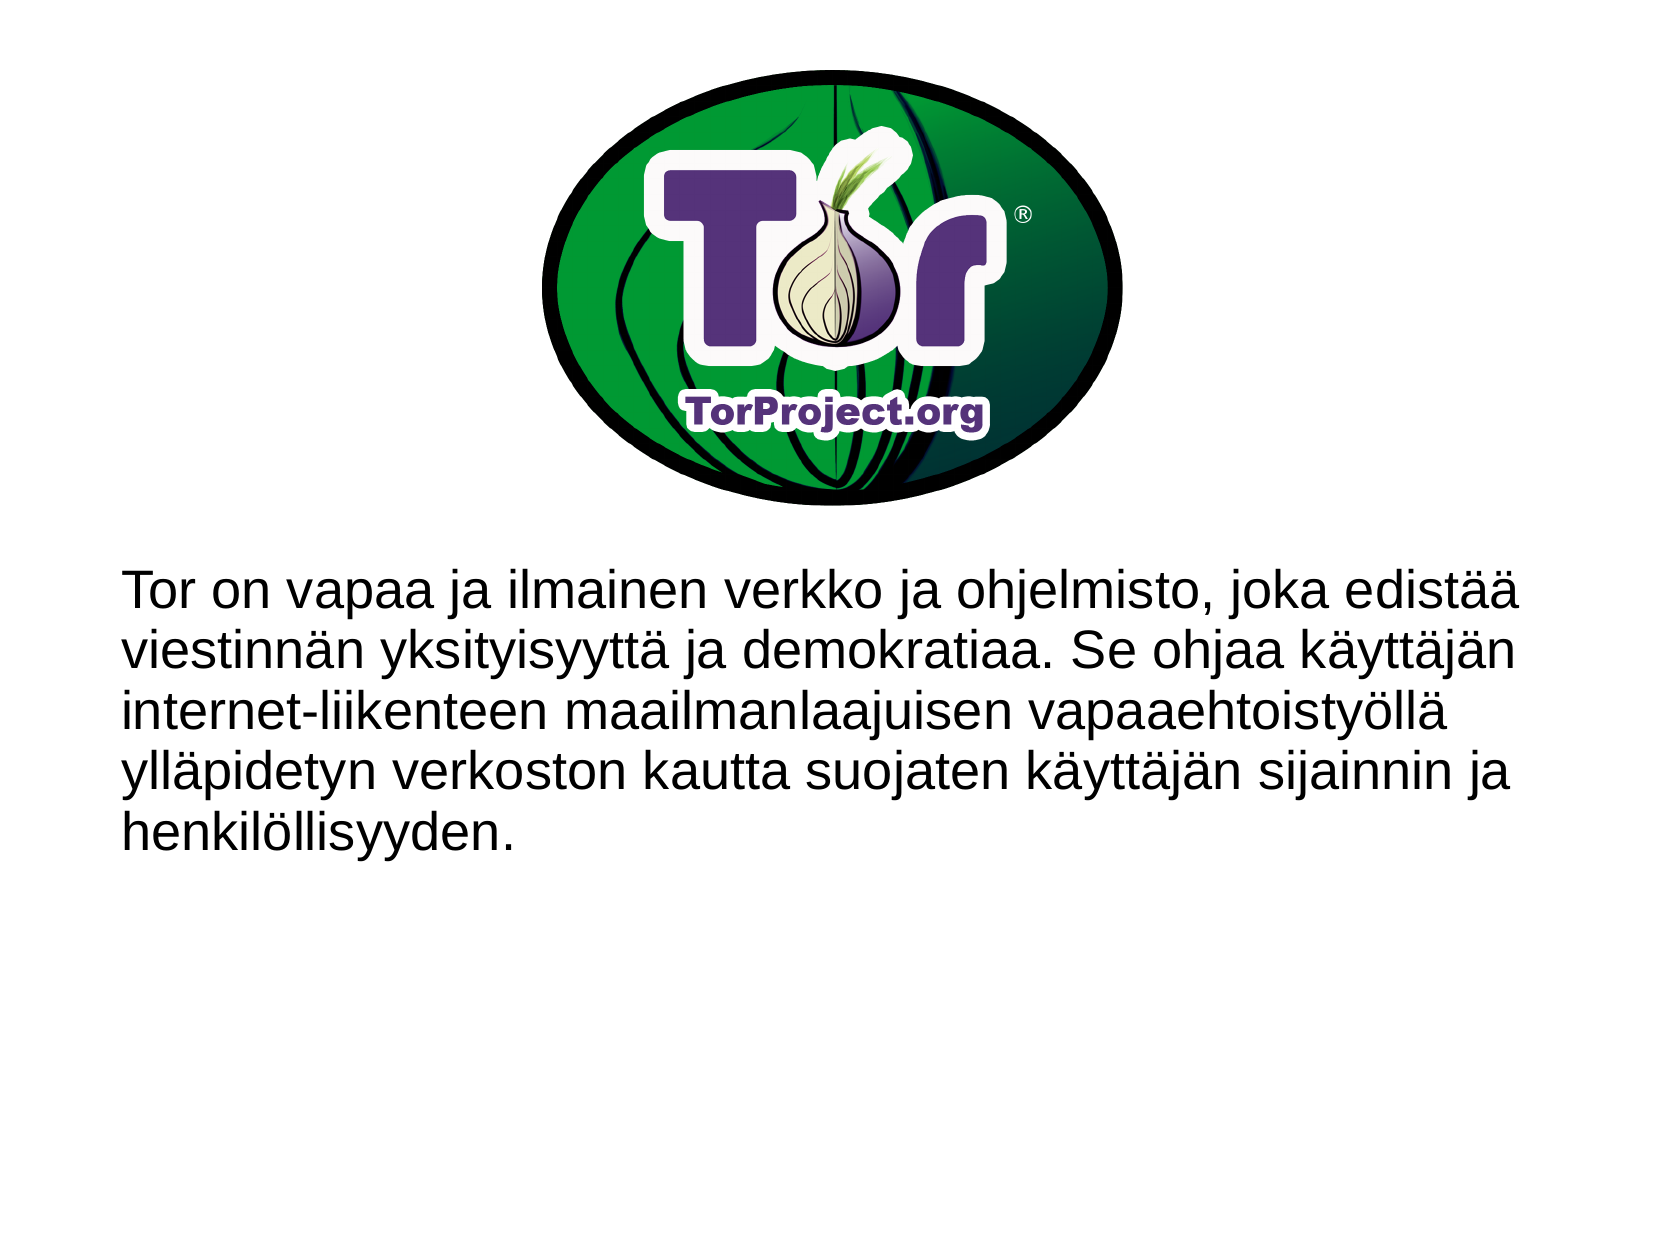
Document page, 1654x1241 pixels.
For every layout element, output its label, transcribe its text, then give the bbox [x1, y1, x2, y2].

picture [542, 70, 1123, 506]
text_box Tor on vapaa ja ilmainen verkko ja ohjelmisto, joka edistää viestinnän yksityisyyttä ja demokratiaa. Se ohjaa käyttäjän internet-liikenteen maailmanlaajuisen vapaaehtoistyöllä ylläpidetyn verkoston kautta suojaten käyttäjän sijainnin ja henkilöllisyyden. [106, 551, 1560, 871]
